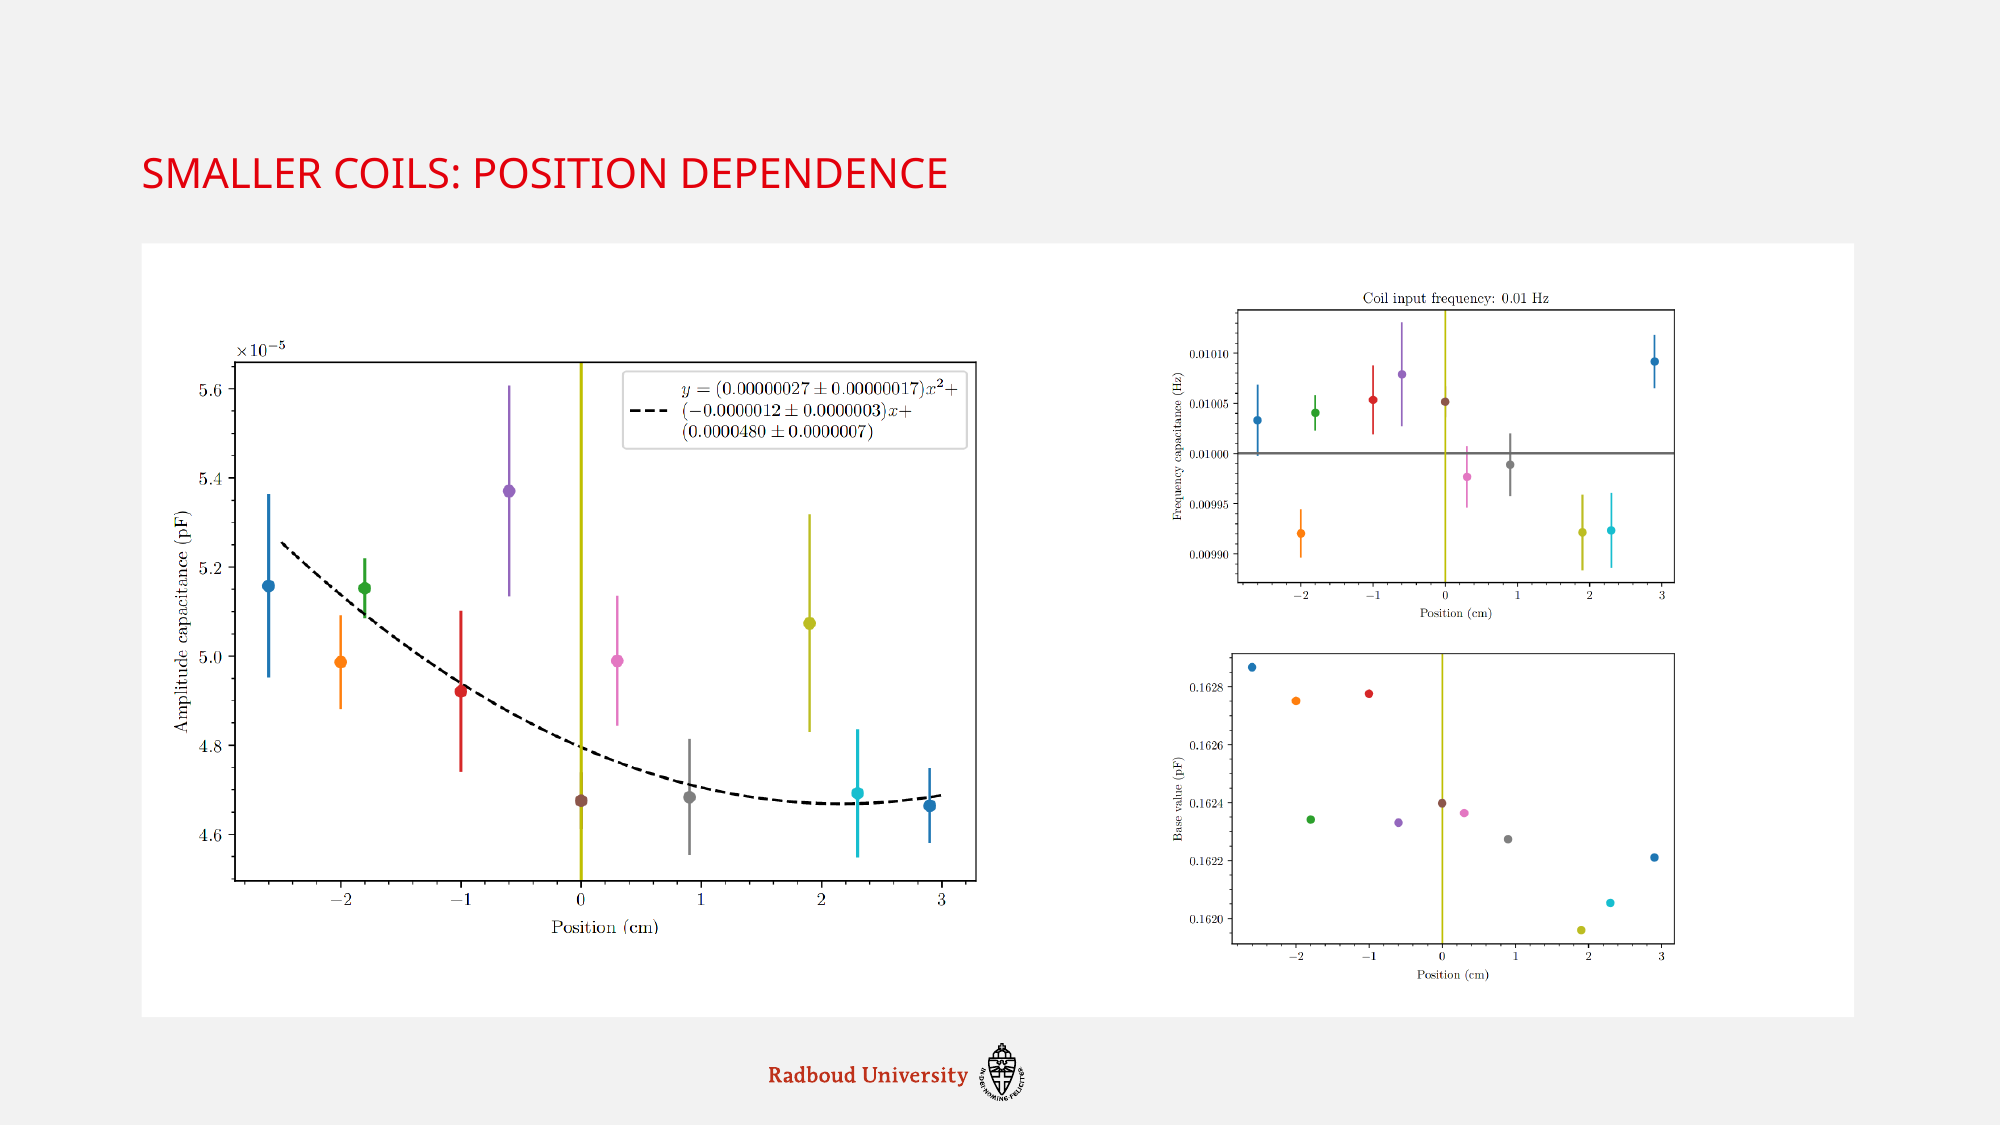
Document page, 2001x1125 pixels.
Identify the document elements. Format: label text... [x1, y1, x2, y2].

title smaller coils: position dependence [141, 146, 1855, 195]
picture [1170, 290, 1676, 621]
picture [174, 339, 981, 934]
picture [1171, 651, 1676, 982]
